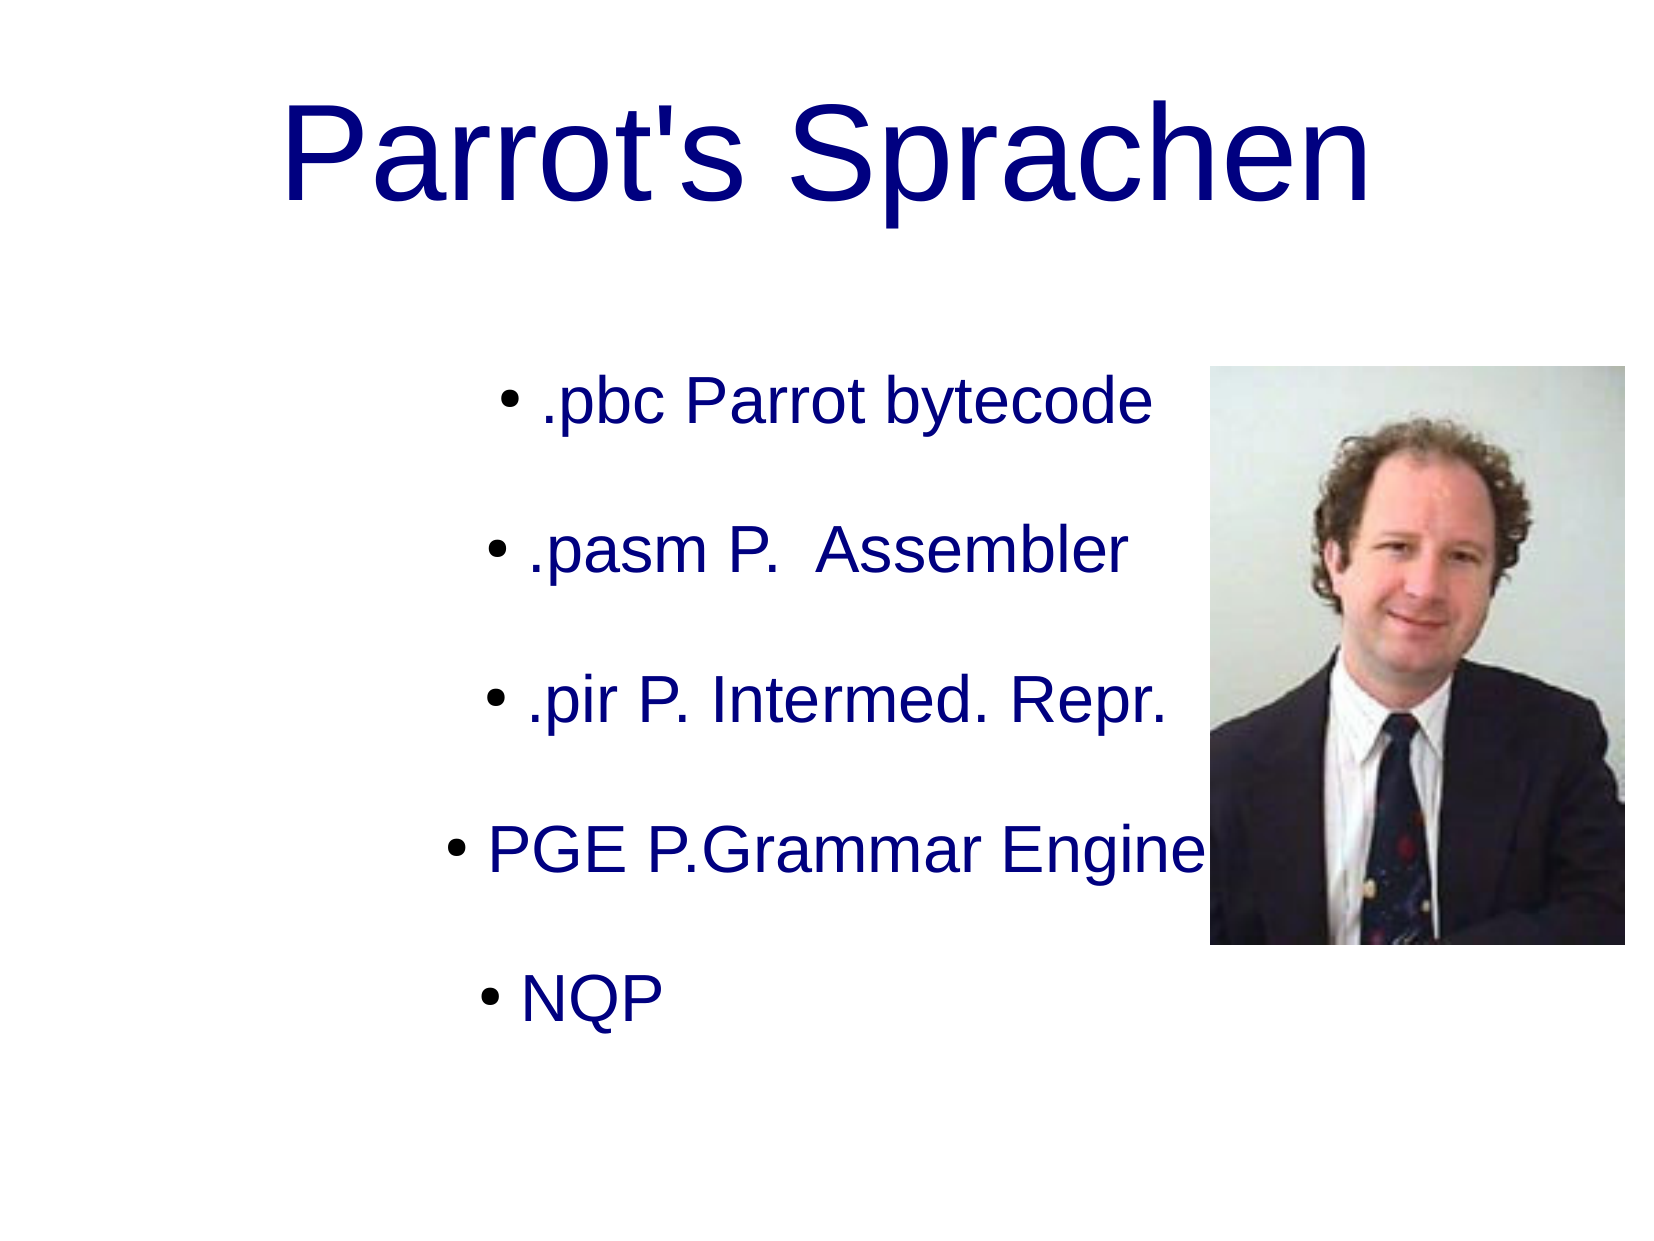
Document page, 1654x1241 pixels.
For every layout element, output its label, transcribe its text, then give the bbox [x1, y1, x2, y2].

title Parrot's Sprachen [82, 49, 1571, 257]
subtitle .pbc Parrot bytecode .pasm P. Assembler .pir P. Intermed. Repr. PGE P.Grammar Engine NQP Not Quit Perl 6 [82, 290, 1571, 1109]
picture [1210, 366, 1625, 945]
